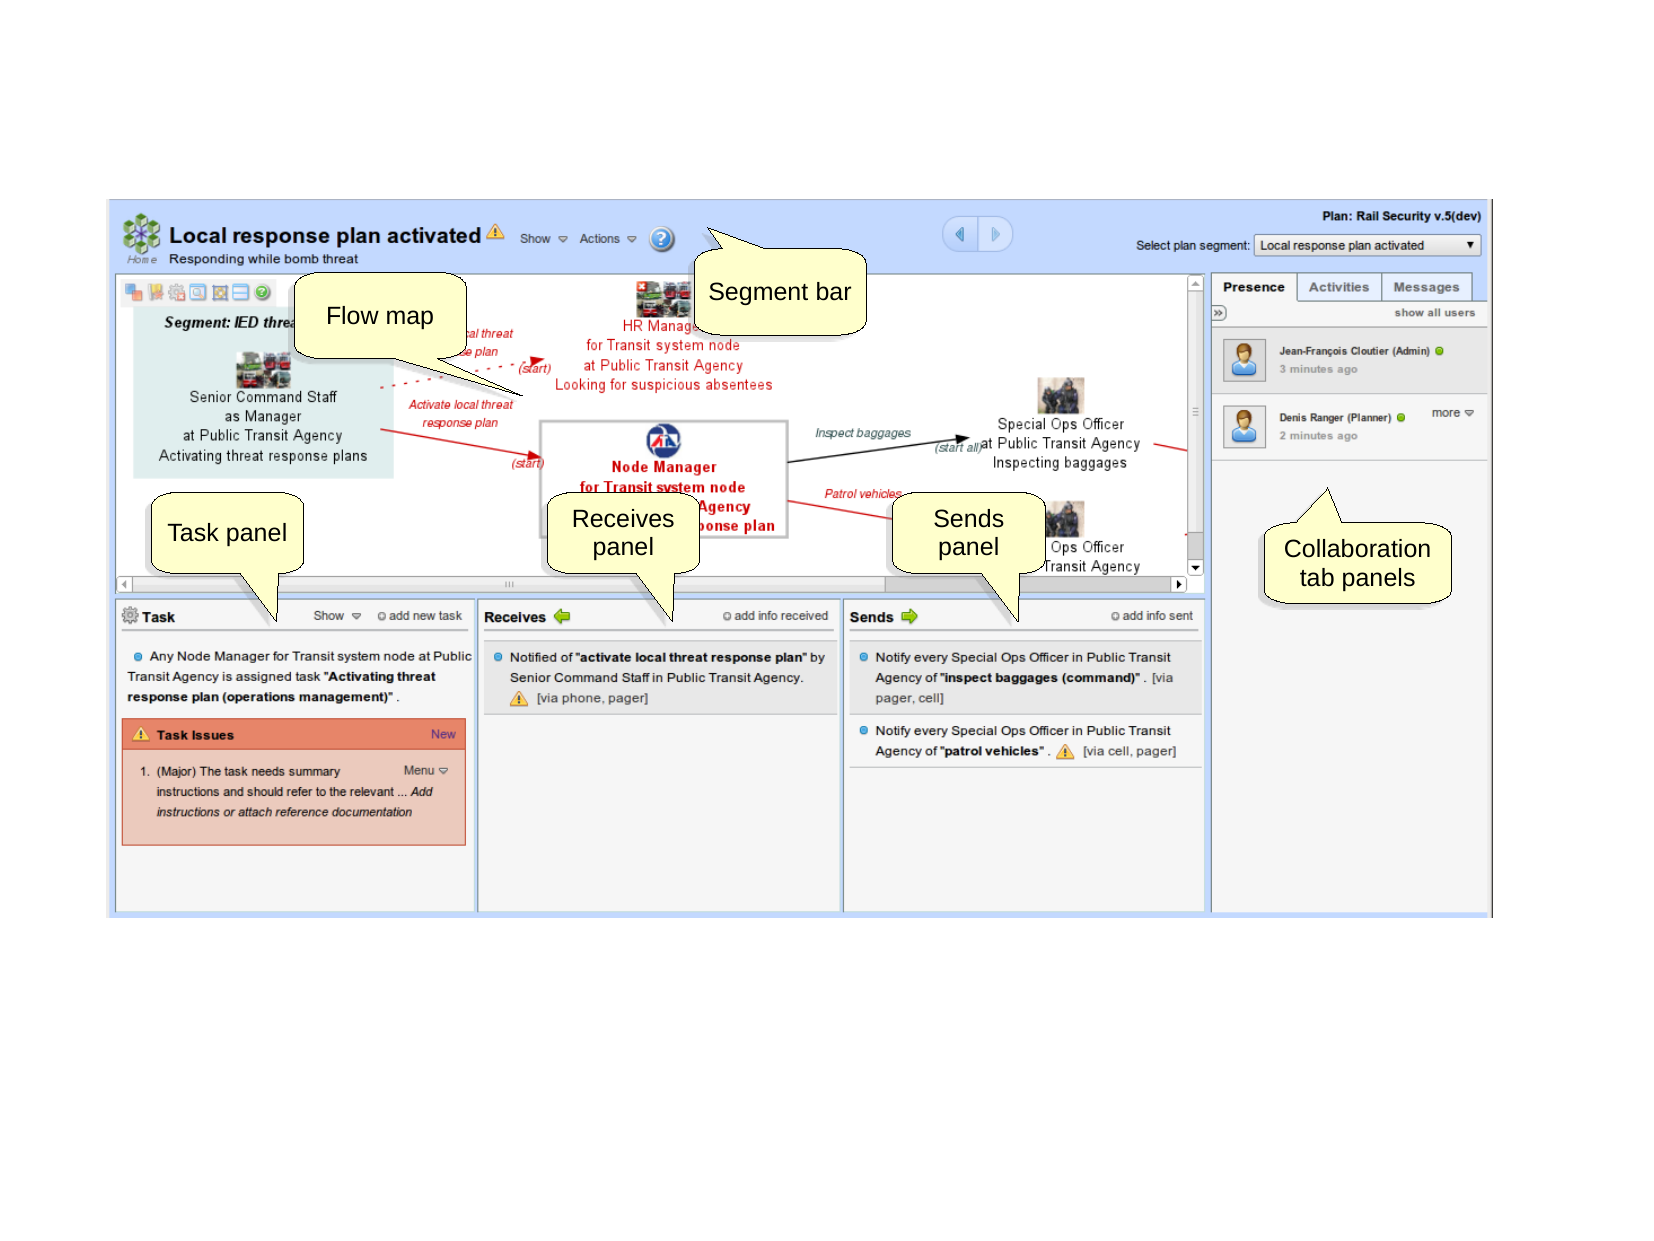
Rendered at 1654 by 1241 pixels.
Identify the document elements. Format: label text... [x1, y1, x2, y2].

text_box Task panel [151, 492, 304, 622]
picture [106, 199, 1493, 918]
text_box Sends panel [892, 492, 1046, 622]
text_box Segment bar [694, 227, 867, 336]
text_box Flow map [294, 272, 523, 396]
text_box Collaboration tab panels [1264, 487, 1452, 604]
text_box Receives panel [547, 492, 700, 622]
